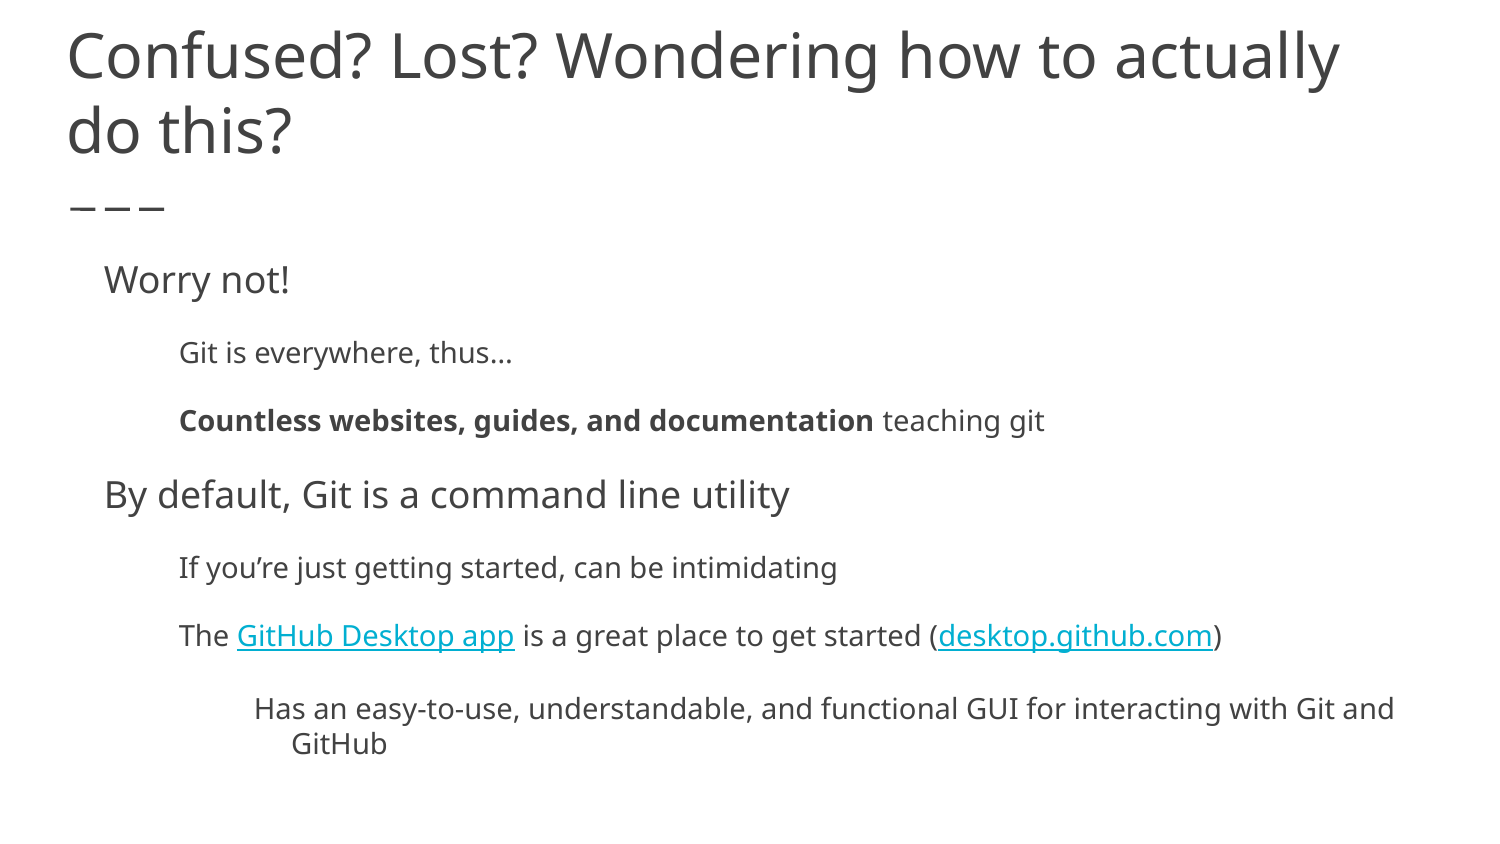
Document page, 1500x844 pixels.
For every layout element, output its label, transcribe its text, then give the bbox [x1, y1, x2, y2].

title Confused? Lost? Wondering how to actually do this? [51, 61, 1449, 182]
list Worry not! Git is everywhere, thus… Countless websites, guides, and documentation teaching git By default, Git is a command line utility If you’re just getting started, can be intimidating The GitHub Desktop app is a great place to get started (desktop.github.com) Has an easy-to-use, understandable, and functional GUI for interacting with Git and GitHub [51, 240, 1449, 750]
